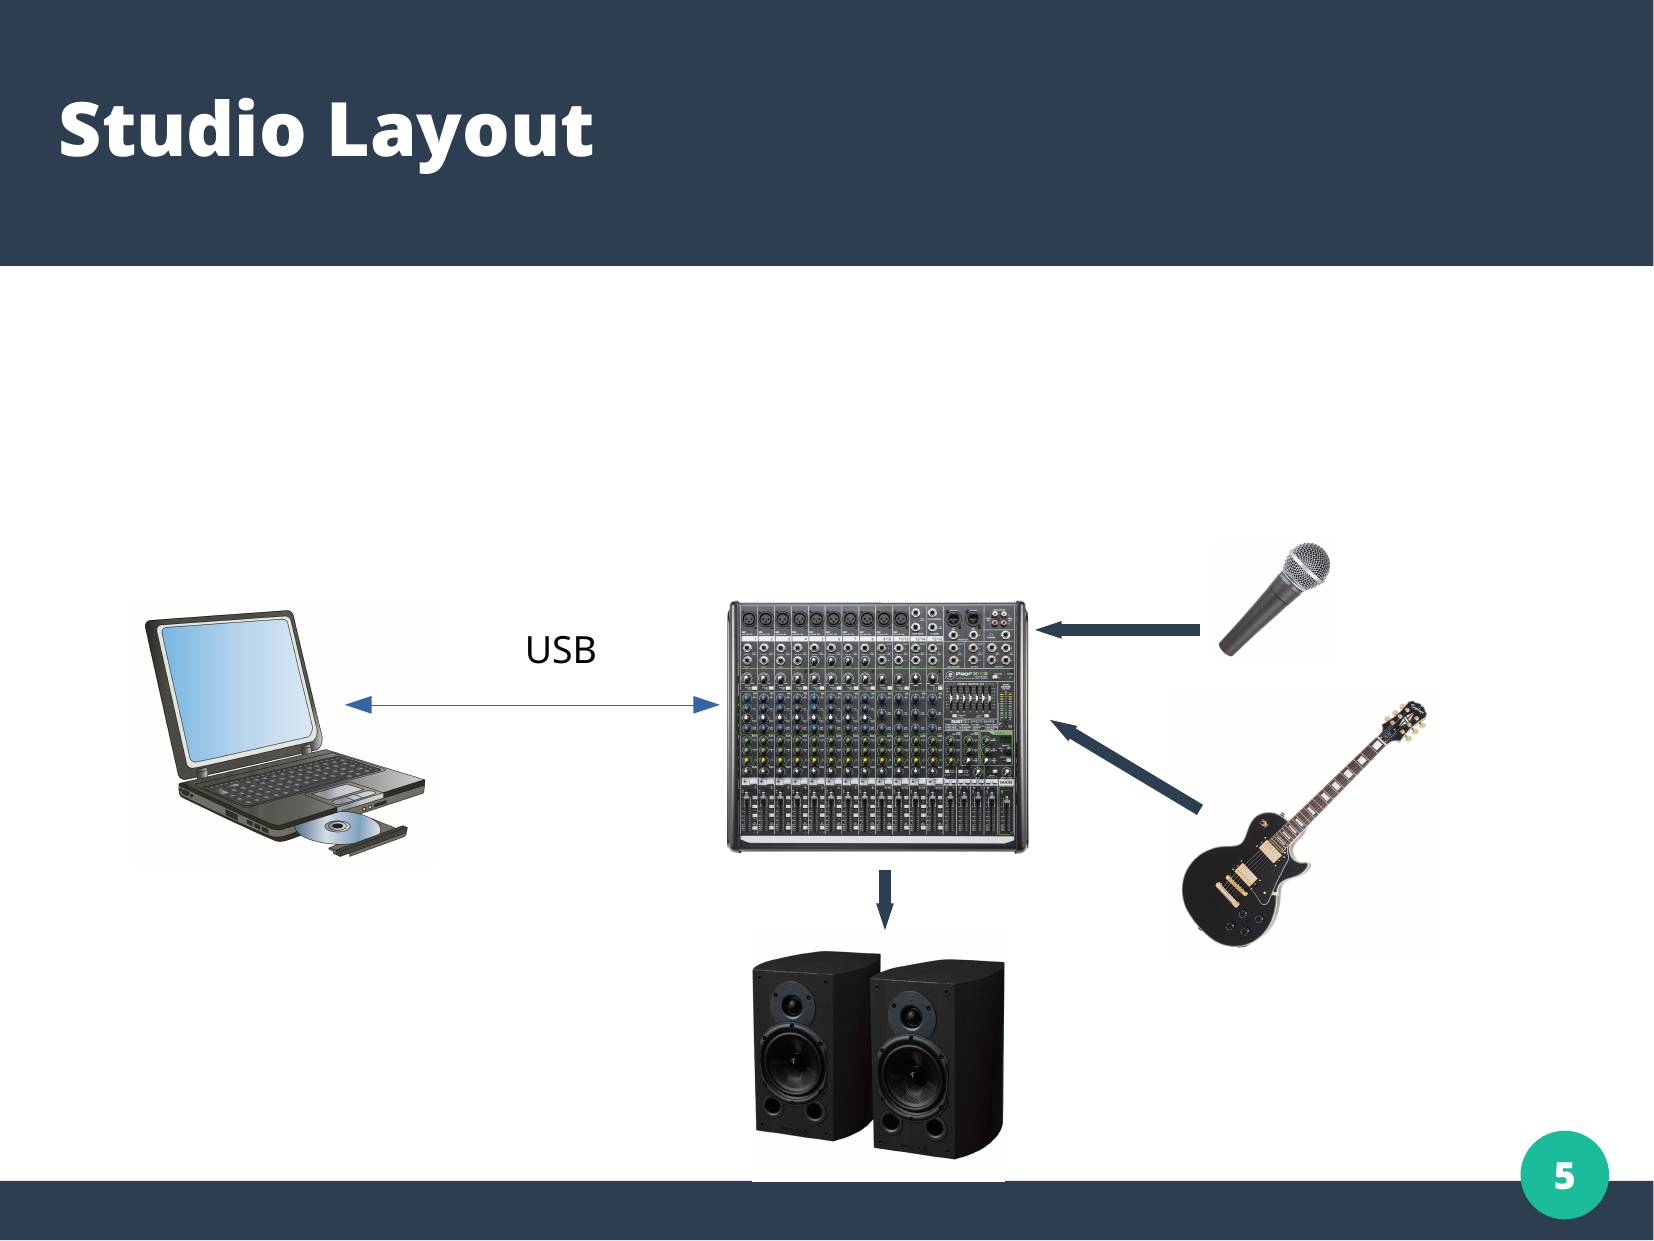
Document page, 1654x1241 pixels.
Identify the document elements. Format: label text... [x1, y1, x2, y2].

picture [719, 569, 1036, 885]
picture [752, 929, 1005, 1182]
picture [1214, 539, 1335, 660]
picture [134, 599, 435, 868]
picture [1169, 689, 1440, 960]
text_box USB [509, 616, 621, 695]
title Studio Layout [58, 49, 1595, 207]
